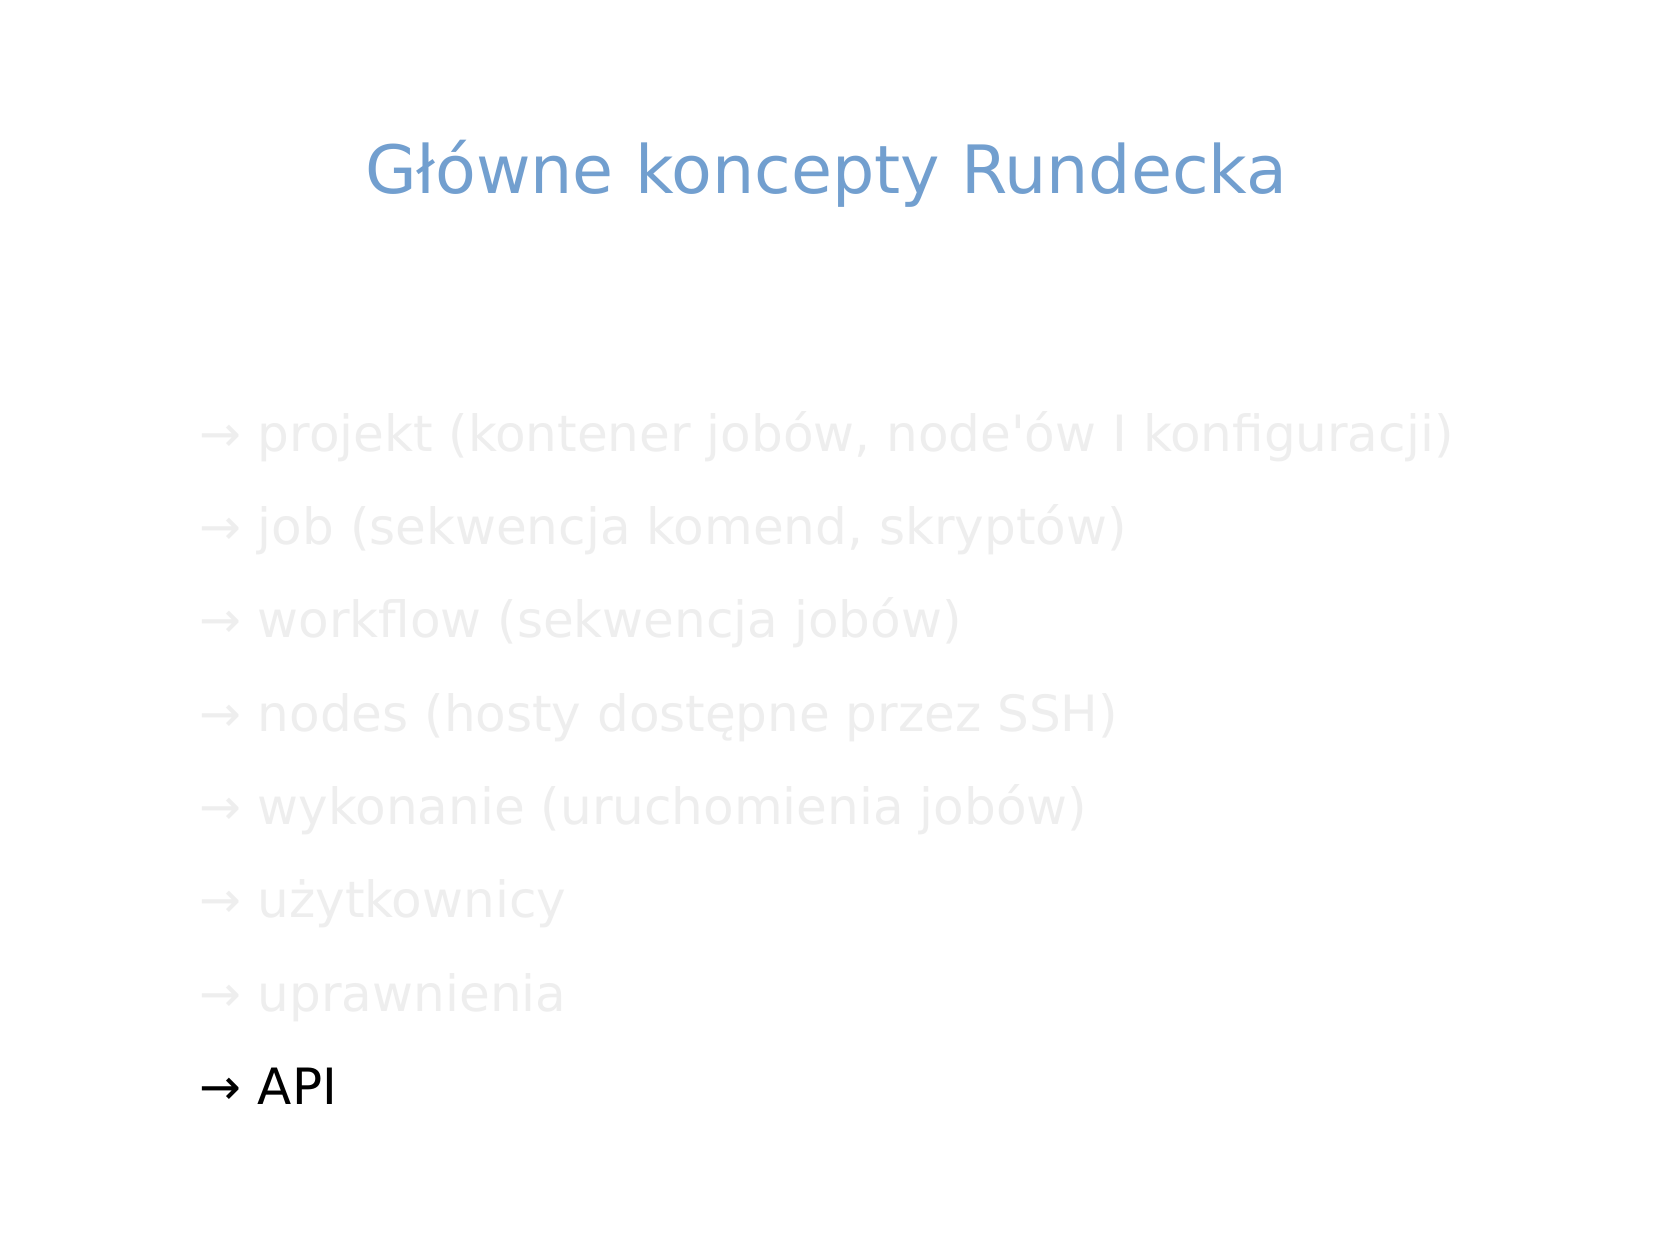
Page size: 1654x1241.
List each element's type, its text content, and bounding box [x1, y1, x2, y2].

text_box → projekt (kontener jobów, node'ów I konfiguracji) → job (sekwencja komend, skryptów) → workflow (sekwencja jobów) → nodes (hosty dostępne przez SSH) → wykonanie (uruchomienia jobów) → użytkownicy → uprawnienia → API [185, 368, 1469, 1095]
text_box Główne koncepty Rundecka [350, 123, 1304, 217]
